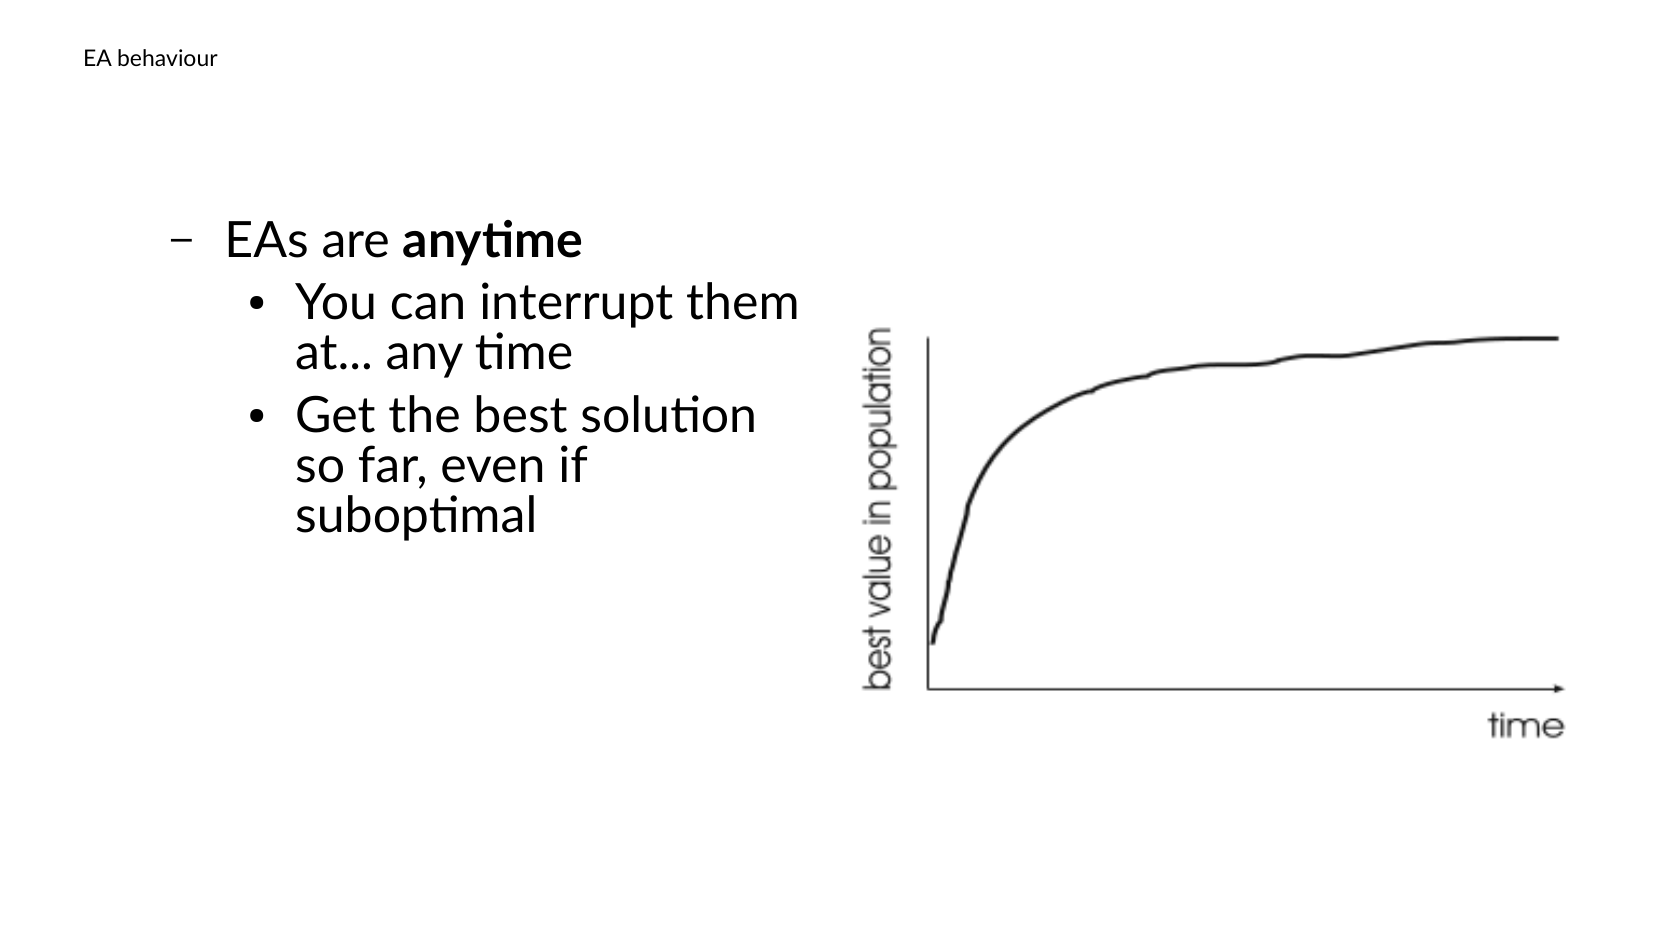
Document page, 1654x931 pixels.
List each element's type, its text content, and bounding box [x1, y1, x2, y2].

title EA behaviour [83, 0, 1571, 119]
picture [826, 283, 1619, 764]
list EAs are anytime You can interrupt them at... any time Get the best solution so far, even if suboptimal [82, 217, 809, 839]
